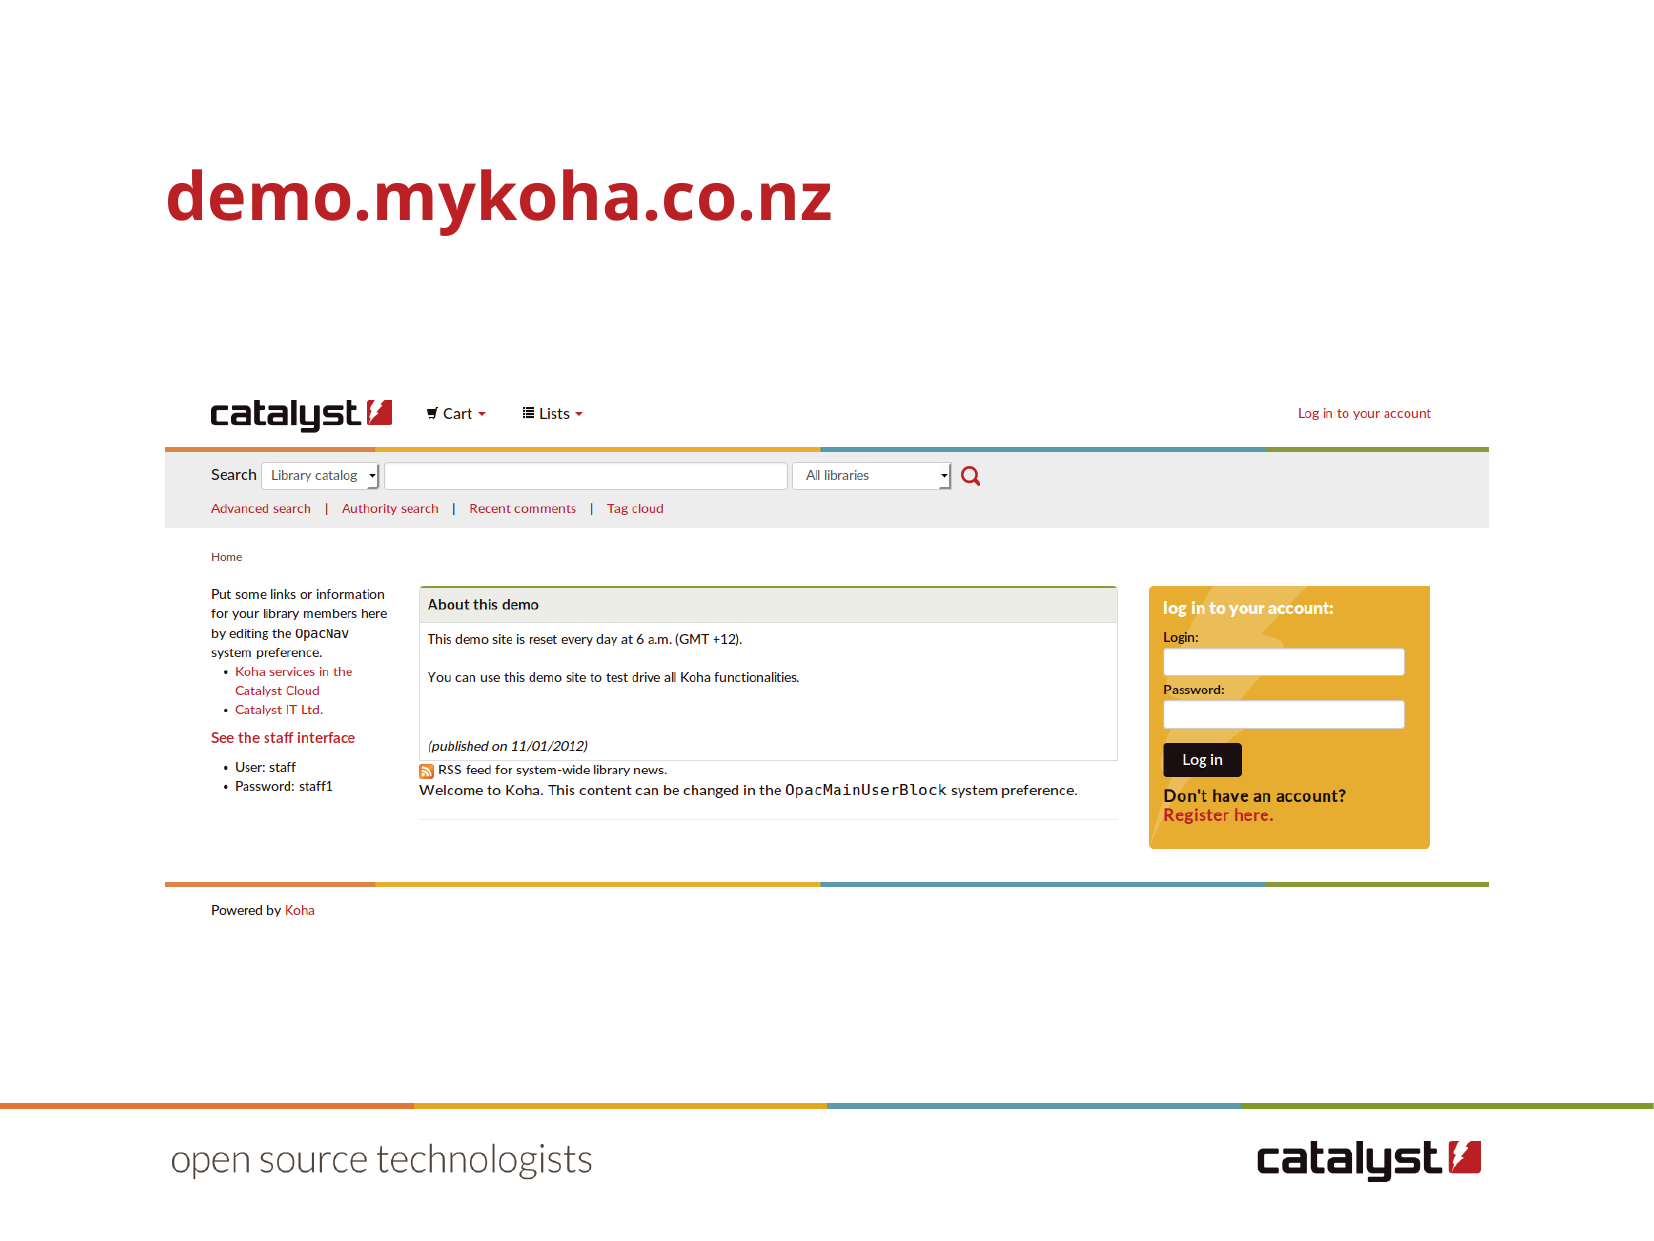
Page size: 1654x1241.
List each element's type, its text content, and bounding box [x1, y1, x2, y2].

picture [0, 1103, 1654, 1182]
picture [165, 384, 1489, 957]
title demo.mykoha.co.nz [165, 90, 1489, 298]
